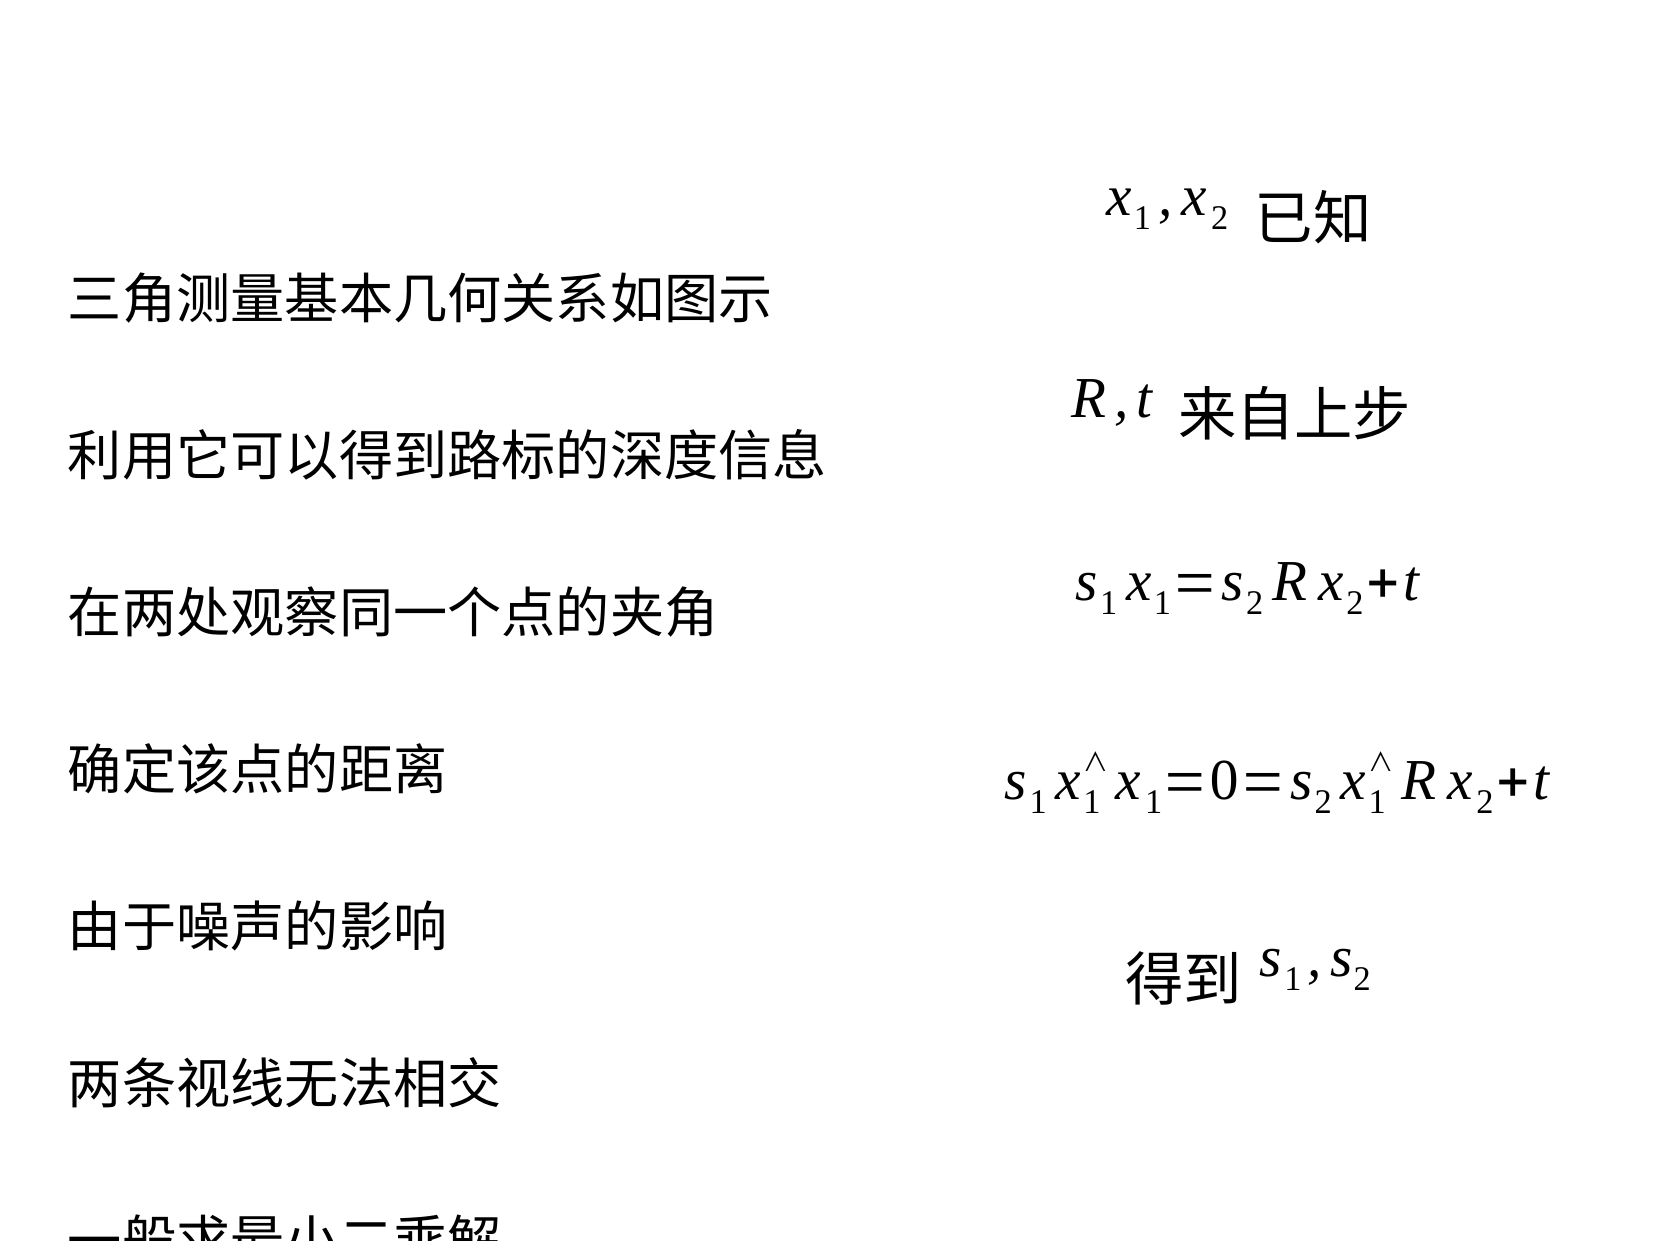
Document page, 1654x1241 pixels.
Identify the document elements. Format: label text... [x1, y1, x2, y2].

chart [1264, 925, 1378, 999]
text_box 已知 [1240, 164, 1394, 249]
text_box 得到 [1110, 925, 1264, 1009]
chart [1097, 163, 1234, 237]
chart [1062, 366, 1162, 431]
text_box 三角测量基本几何关系如图示 利用它可以得到路标的深度信息 在两处观察同一个点的夹角 确定该点的距离 由于噪声的影响 两条视线无法相交 一般求最小二乘解 [53, 169, 892, 1010]
text_box 来自上步 [1163, 360, 1436, 444]
chart [1067, 549, 1430, 622]
chart [997, 748, 1560, 821]
